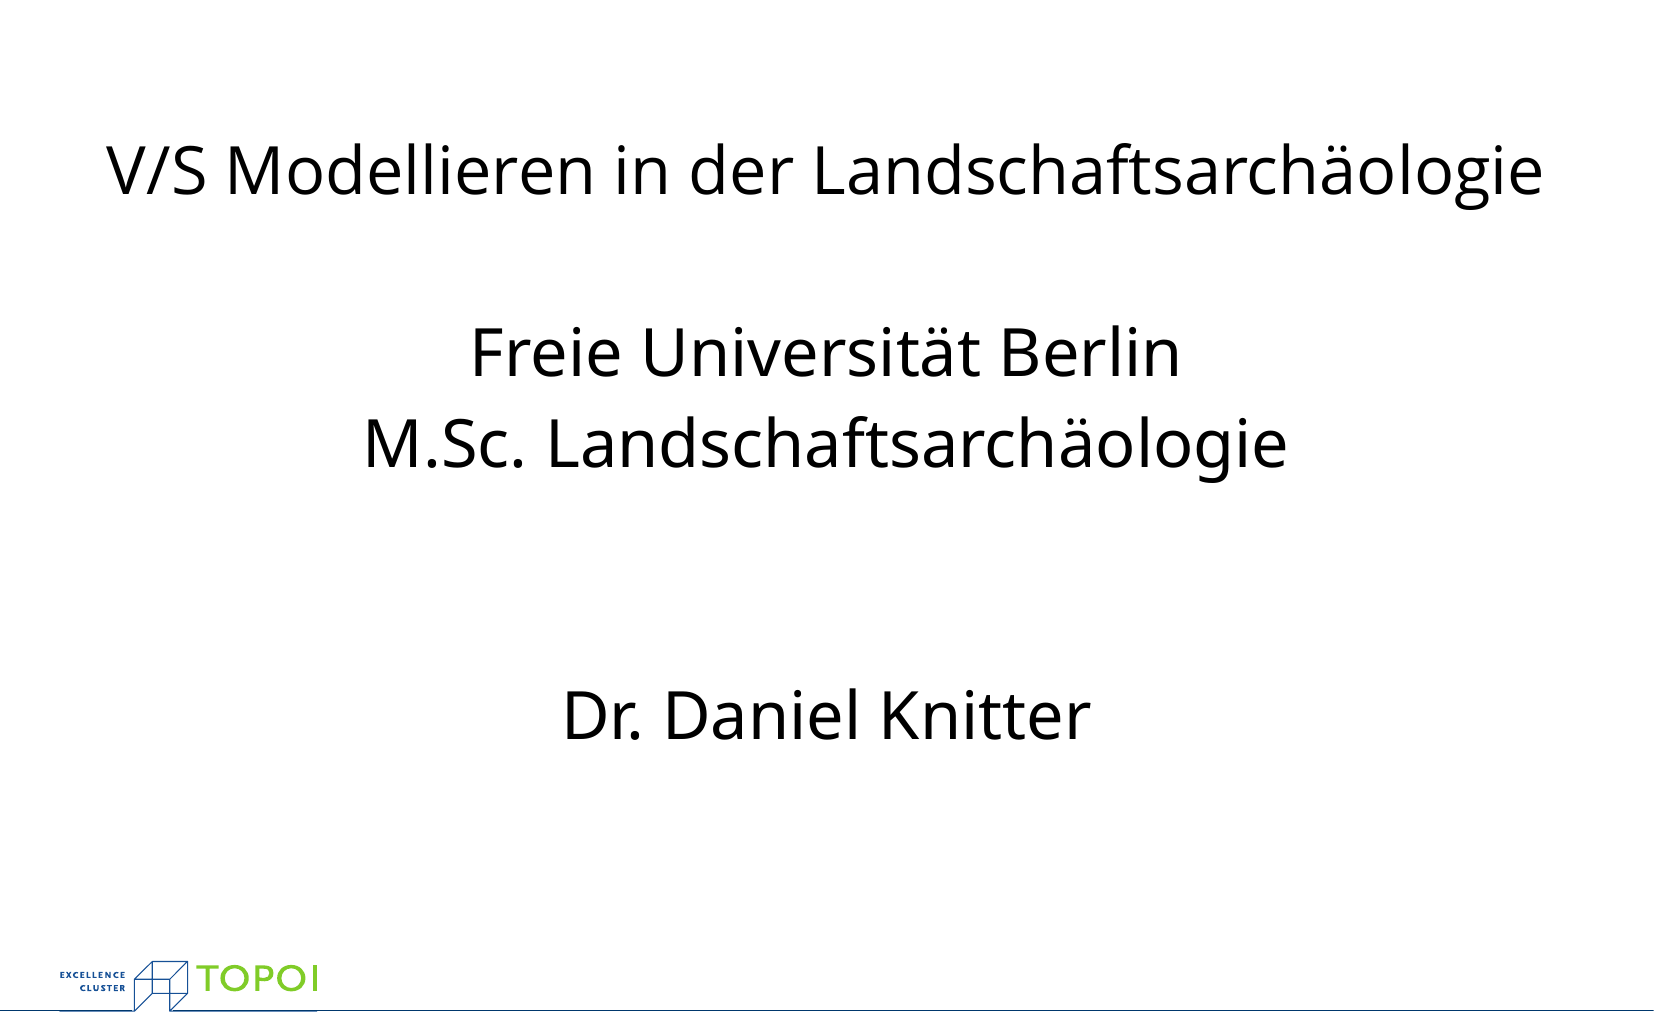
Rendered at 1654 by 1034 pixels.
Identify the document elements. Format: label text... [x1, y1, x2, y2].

subtitle V/S Modellieren in der Landschaftsarchäologie Freie Universität Berlin M.Sc. Landschaftsarchäologie Dr. Daniel Knitter [82, 41, 1571, 842]
